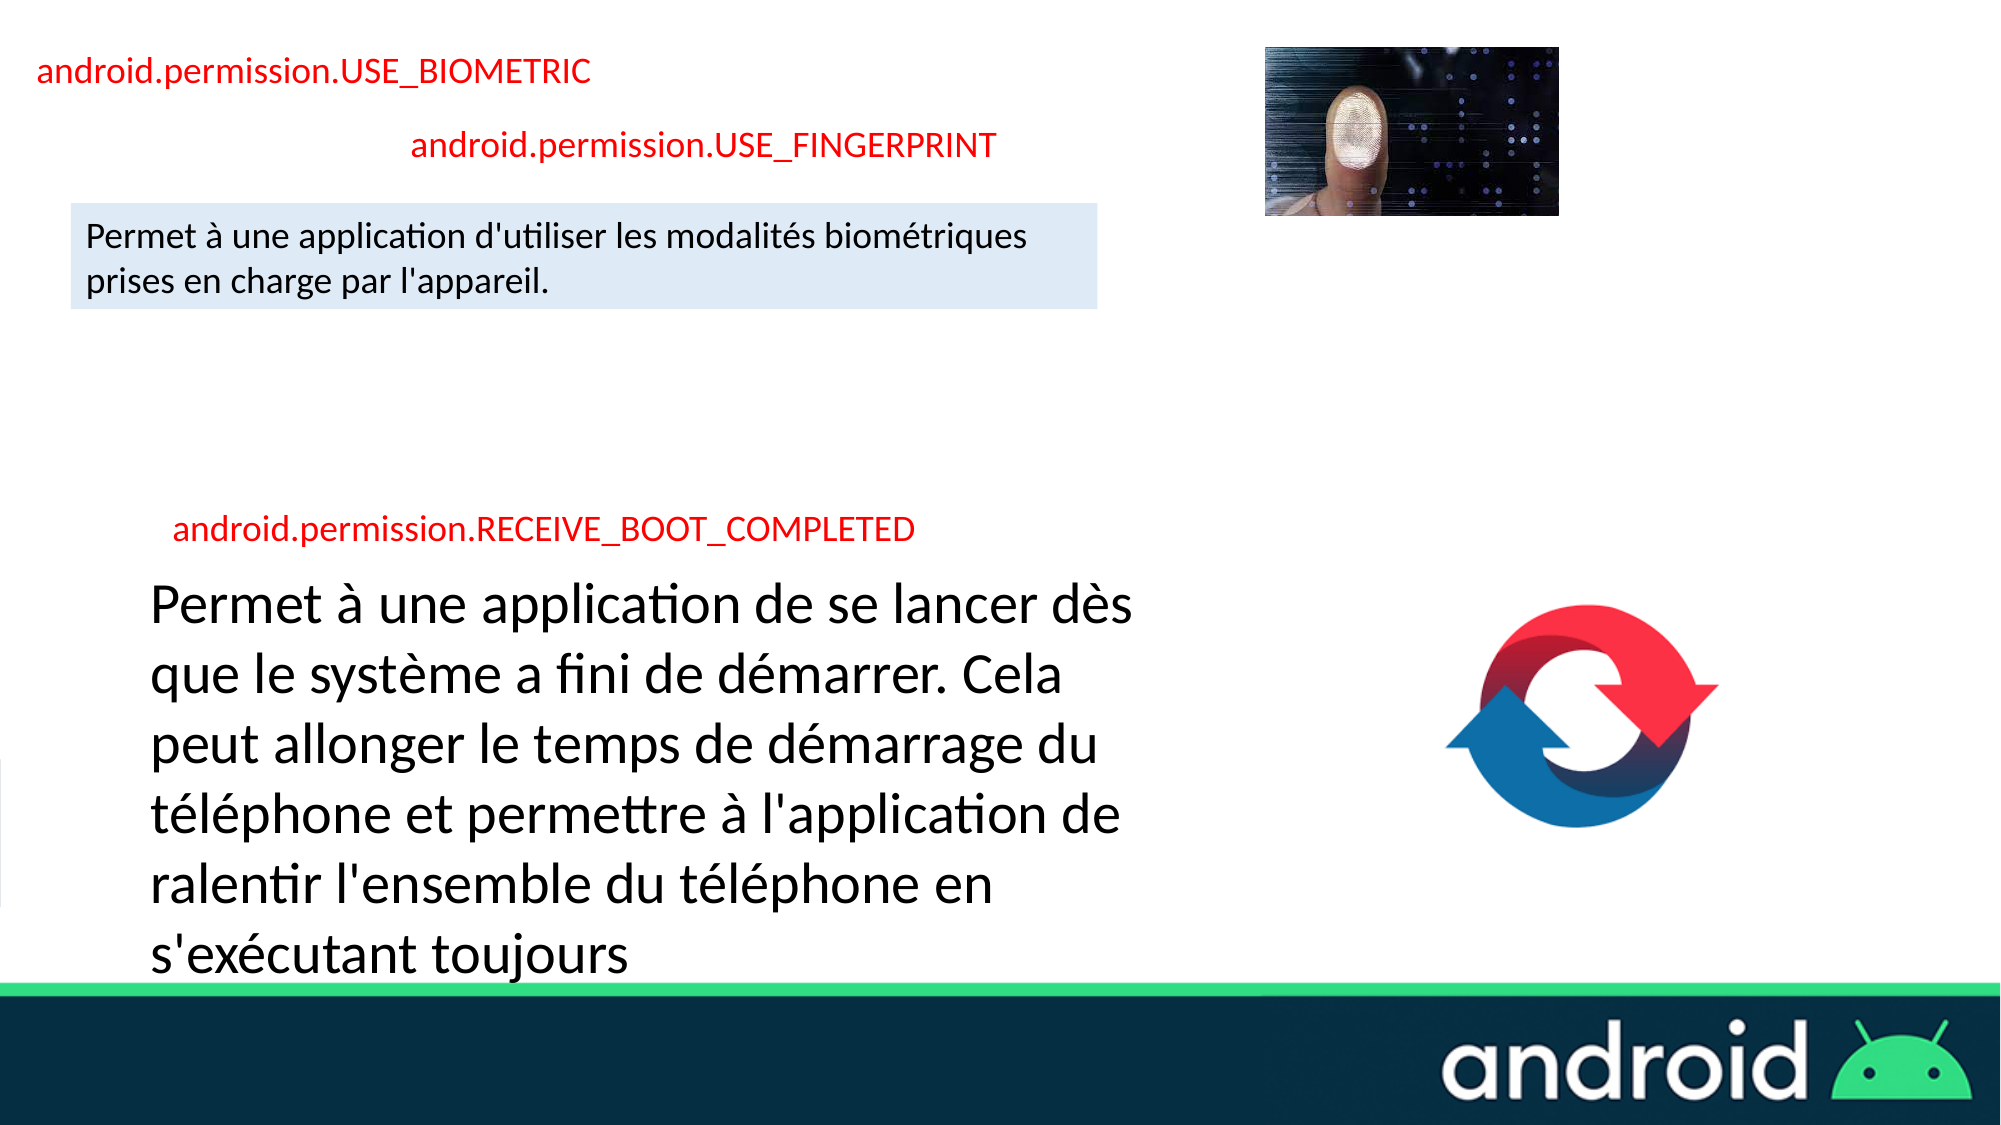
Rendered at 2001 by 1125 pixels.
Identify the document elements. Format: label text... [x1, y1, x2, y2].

text_box Permet à une application d'utiliser les modalités biométriques prises en charge par l'appareil. [70, 203, 1098, 310]
text_box android.permission.USE_FINGERPRINT [395, 112, 1048, 173]
text_box android.permission.RECEIVE_BOOT_COMPLETED [157, 496, 1184, 558]
text_box android.permission.USE_BIOMETRIC [21, 38, 1048, 100]
picture [1265, 47, 1559, 216]
picture [1442, 577, 1723, 859]
text_box Permet à une application de se lancer dès que le système a fini de démarrer. Cela peut allonger le temps de démarrage du téléphone et permettre à l'application de ralentir l'ensemble du téléphone en s'exécutant toujours [135, 557, 1163, 997]
